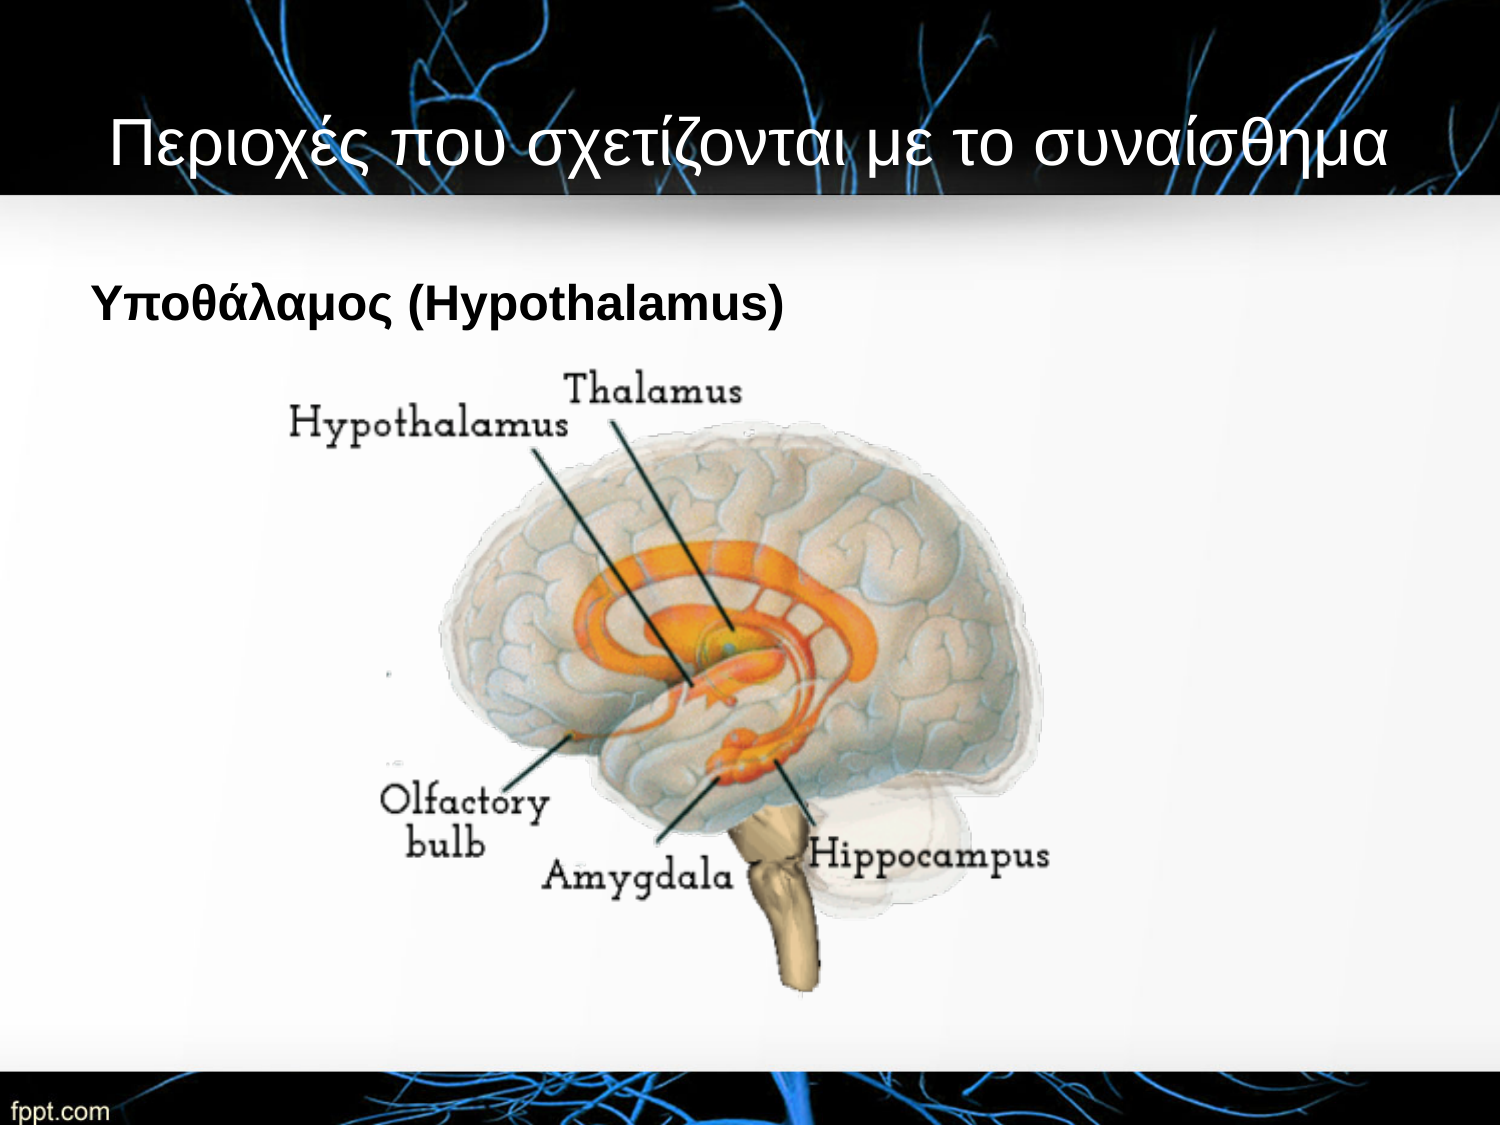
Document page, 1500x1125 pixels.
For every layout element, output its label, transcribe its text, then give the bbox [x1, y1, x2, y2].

picture [0, 0, 1500, 1125]
title Περιοχές που σχετίζονται με το συναίσθημα [75, 45, 1425, 233]
list Υποθάλαμος (Hypothalamus) [75, 262, 1425, 1005]
